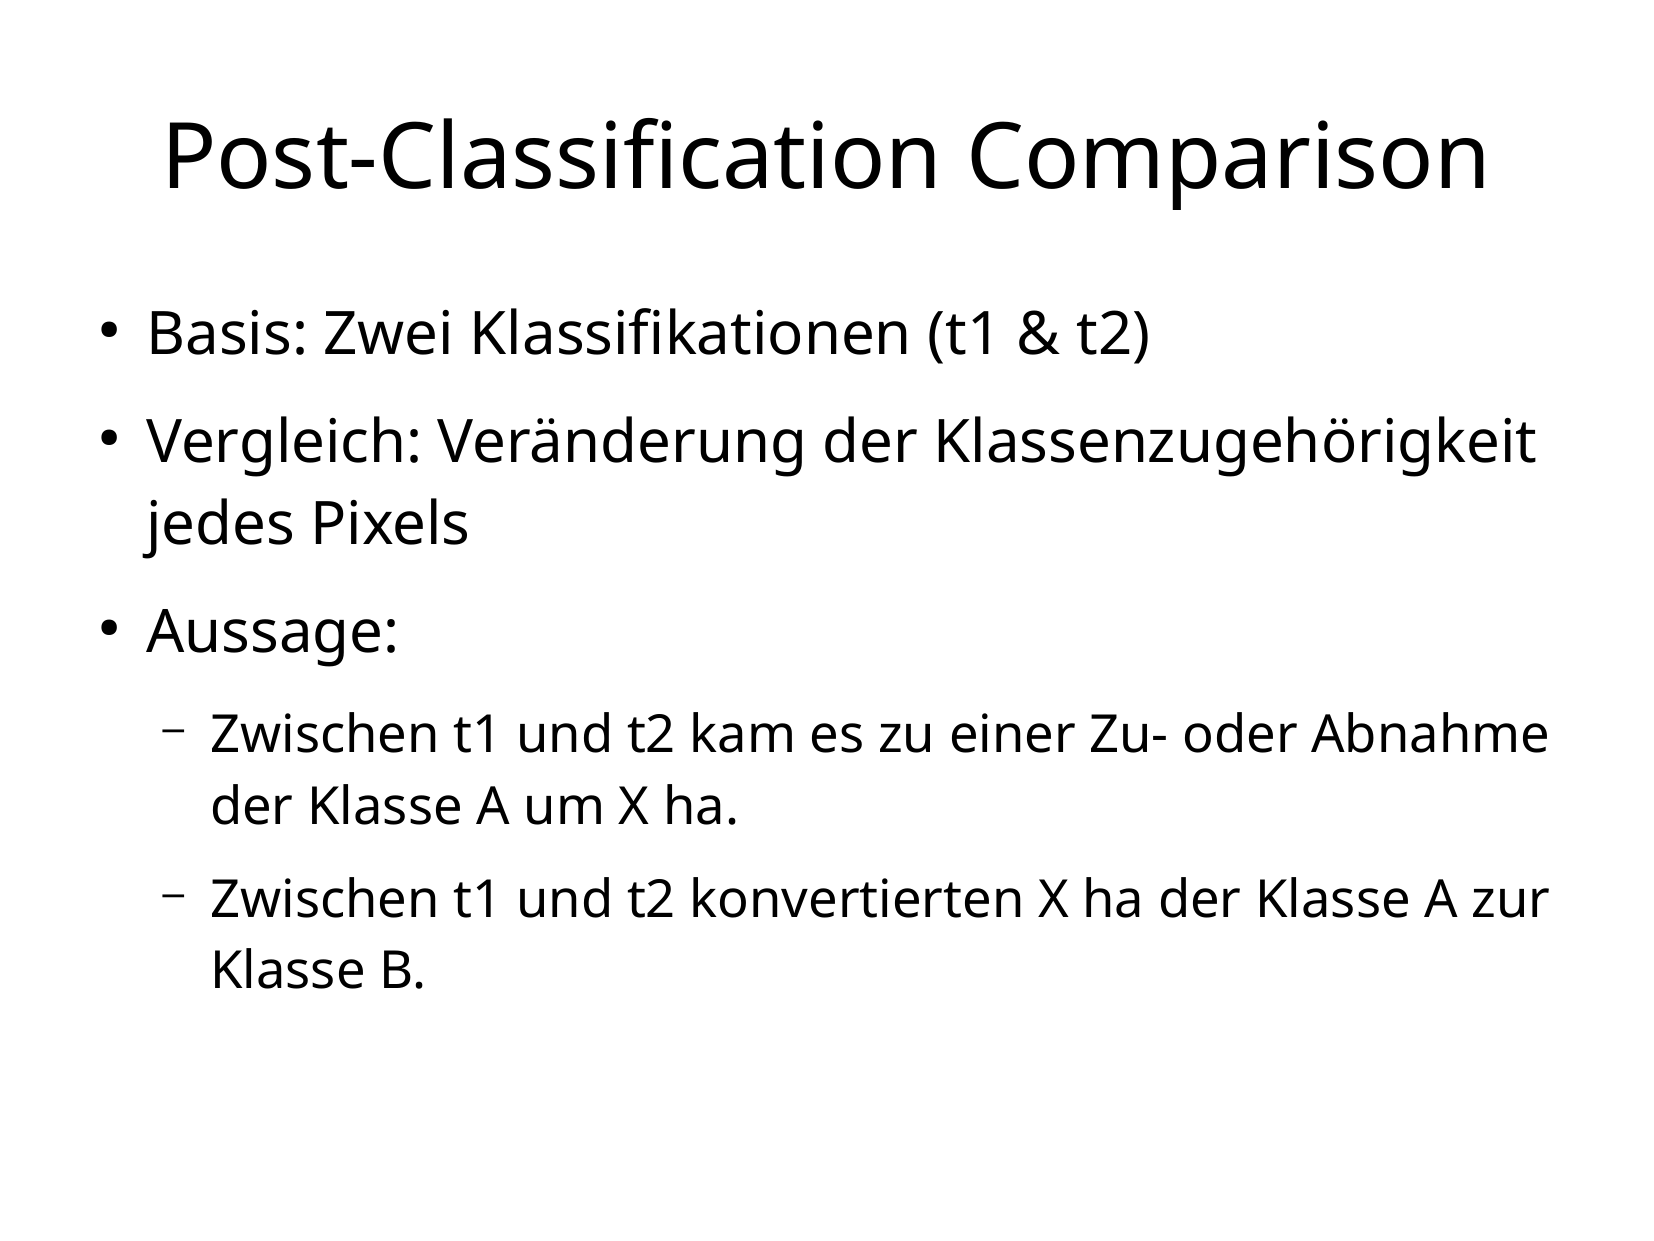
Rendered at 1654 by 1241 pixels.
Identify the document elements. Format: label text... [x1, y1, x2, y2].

list Basis: Zwei Klassifikationen (t1 & t2) Vergleich: Veränderung der Klassenzugehörigkeit jedes Pixels Aussage: Zwischen t1 und t2 kam es zu einer Zu- oder Abnahme der Klasse A um X ha. Zwischen t1 und t2 konvertierten X ha der Klasse A zur Klasse B. [82, 290, 1571, 1010]
title Post-Classification Comparison [82, 49, 1571, 257]
